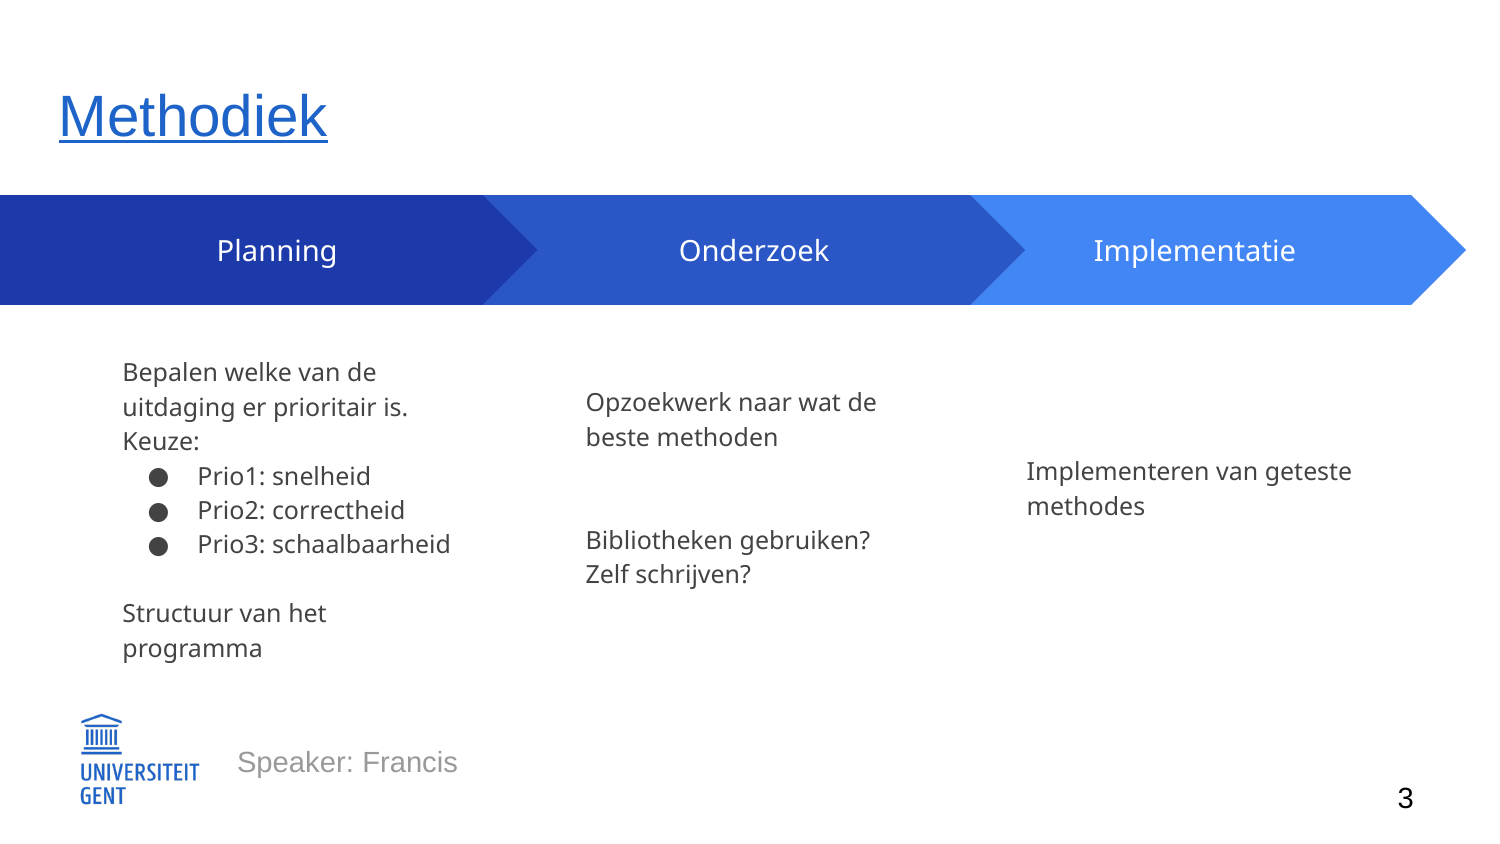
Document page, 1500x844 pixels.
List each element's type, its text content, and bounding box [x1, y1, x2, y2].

text_box Opzoekwerk naar wat de beste methoden Bibliotheken gebruiken? Zelf schrijven? [570, 337, 938, 767]
text_box Implementeren van geteste methodes [1011, 337, 1379, 767]
text_box Implementatie [972, 195, 1467, 305]
text_box Onderzoek [482, 195, 1026, 305]
text_box Planning [0, 195, 536, 305]
picture [41, 683, 242, 844]
text_box Speaker: Francis [222, 728, 609, 799]
title Methodiek [51, 62, 1449, 157]
slide_number <number> [1389, 764, 1480, 830]
text_box Bepalen welke van de uitdaging er prioritair is. Keuze: Prio1: snelheid Prio2: correctheid Prio3: schaalbaarheid Structuur van het programma [107, 337, 475, 767]
